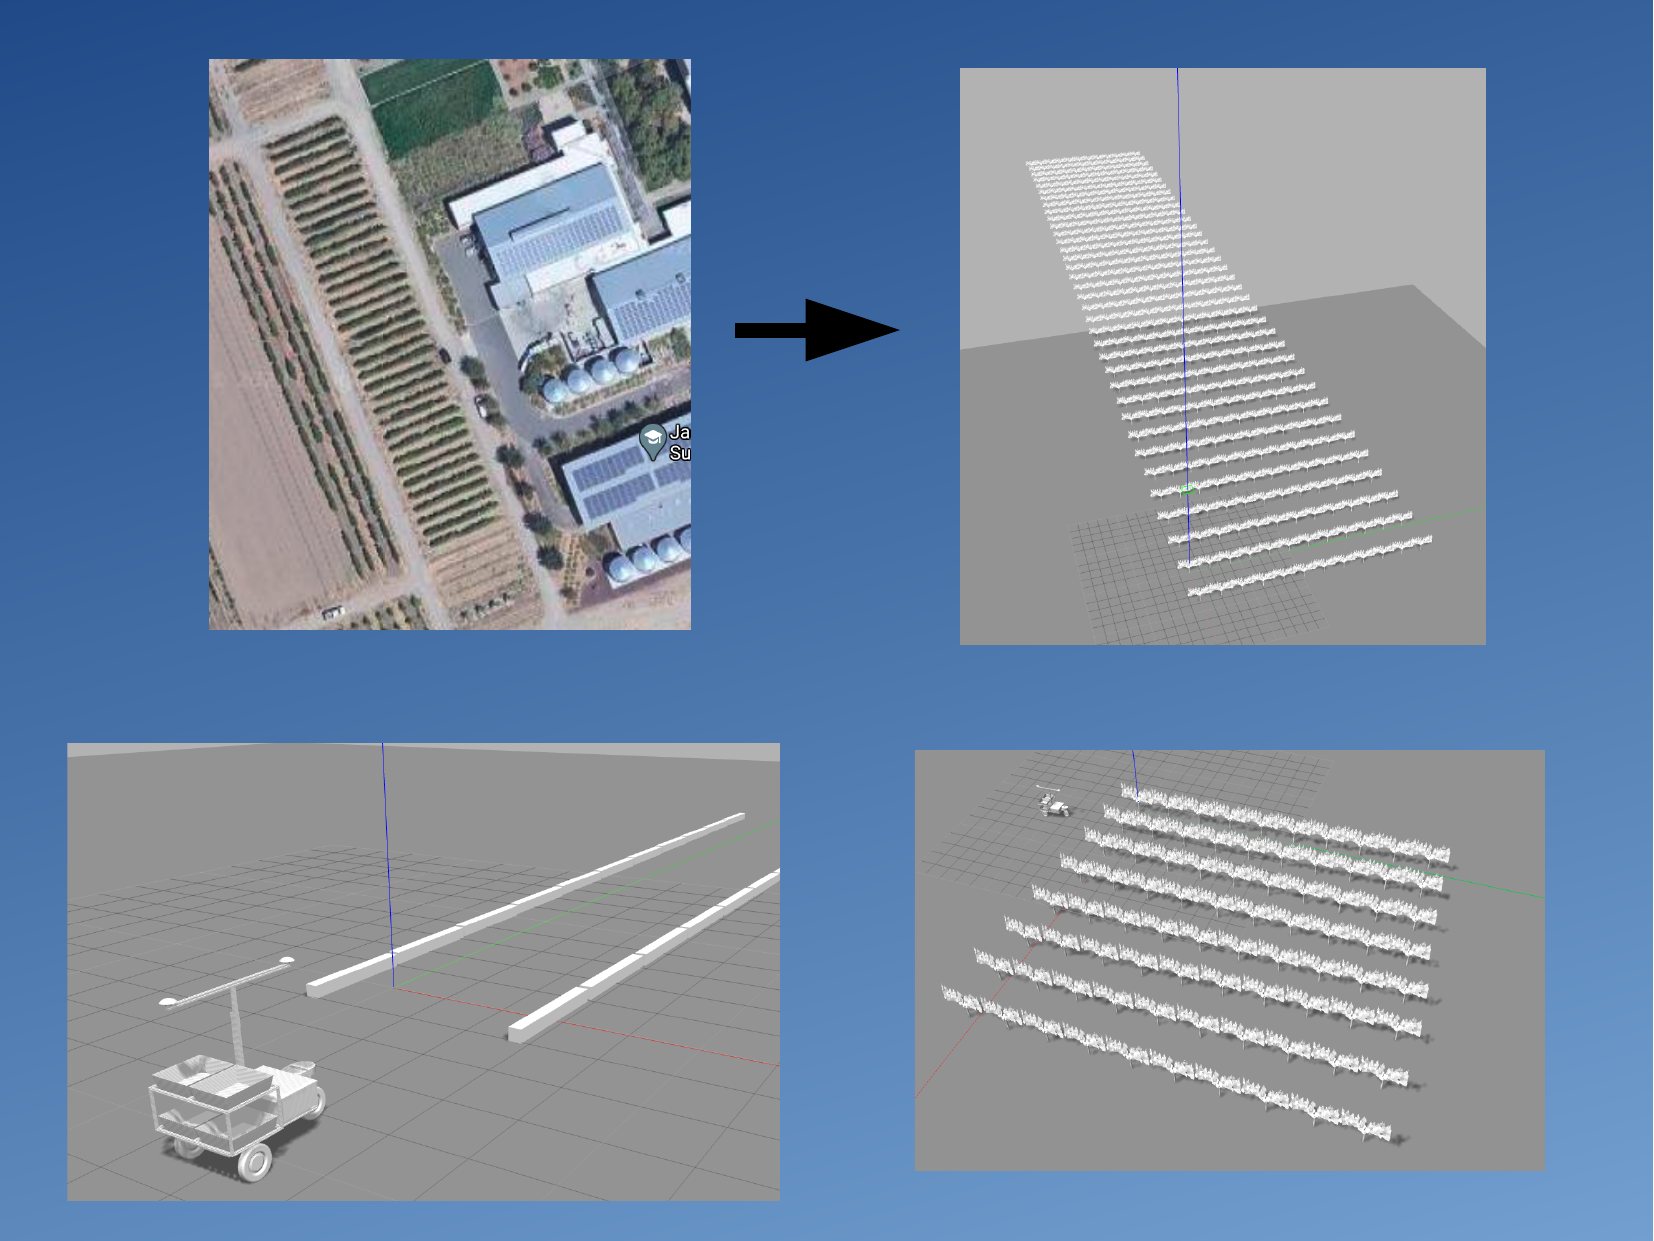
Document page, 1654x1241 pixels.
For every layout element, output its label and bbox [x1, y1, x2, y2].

picture [209, 59, 691, 631]
picture [914, 750, 1546, 1171]
picture [67, 743, 781, 1201]
picture [960, 68, 1486, 646]
